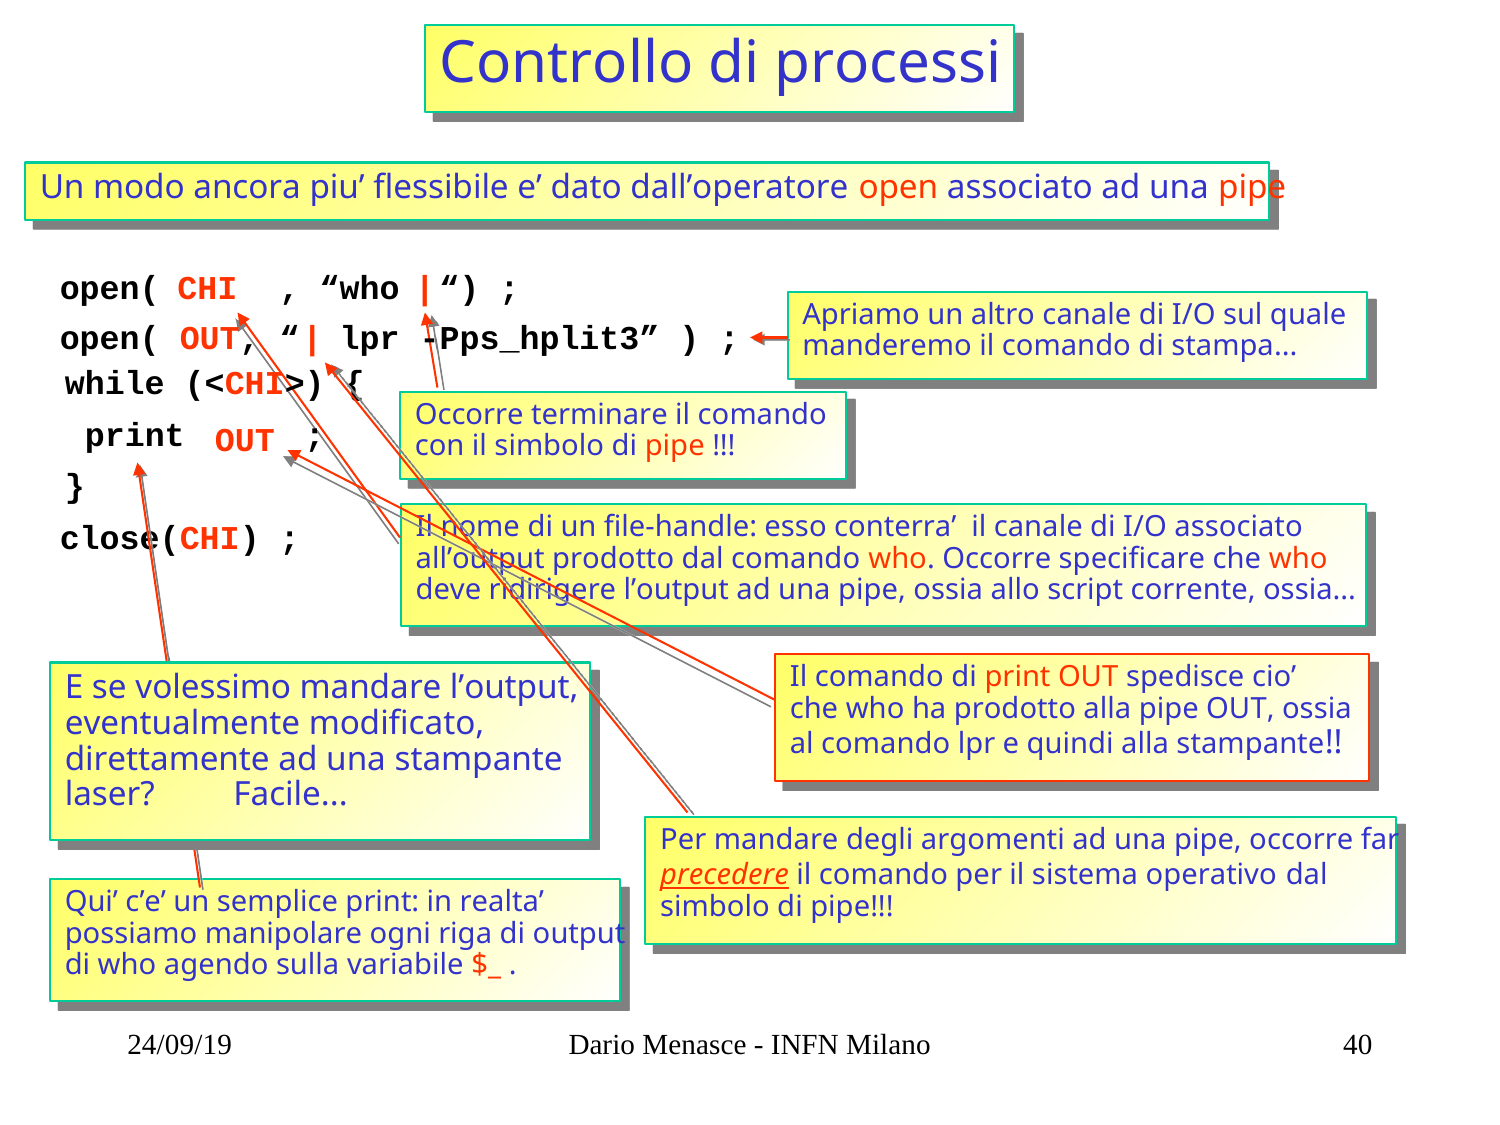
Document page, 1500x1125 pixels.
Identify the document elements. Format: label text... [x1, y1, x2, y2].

text_box OUT [200, 431, 291, 463]
text_box OUT [241, 431, 247, 447]
text_box CHI [162, 262, 253, 312]
text_box open( OUT, “ lpr -Pps_hplit3” ) ; [24, 312, 287, 368]
text_box open( , “who “) ; [253, 262, 399, 312]
text_box Qui’ c’e’ un semplice print: in realta’ possiamo manipolare ogni riga di output di who agendo sulla variabile $_ . [50, 879, 620, 1002]
text_box OUT [220, 433, 228, 447]
text_box Per mandare degli argomenti ad una pipe, occorre far precedere il comando per il sistema operativo dal simbolo di pipe!!! [645, 816, 1396, 944]
text_box while (<CHI>) { print ; } [296, 458, 381, 505]
text_box Il comando di print OUT spedisce cio’ che who ha prodotto alla pipe OUT, ossia al comando lpr e quindi alla stampante!! [775, 654, 1370, 782]
text_box Dario Menasce - INFN Milano [512, 1025, 988, 1101]
text_box Controllo di processi [425, 24, 1014, 113]
text_box close(CHI) ; [24, 512, 151, 568]
text_box 24/09/19 [112, 1025, 426, 1101]
text_box Il nome di un file-handle: esso conterra’ il canale di I/O associato all’output prodotto dal comando who. Occorre specificare che who deve ridirigere l’output ad una pipe, ossia allo script corrente, ossia... [446, 504, 1367, 627]
text_box Un modo ancora piu’ flessibile e’ dato dall’operatore open associato ad una pipe [24, 162, 1270, 220]
text_box close(CHI) ; [149, 512, 316, 568]
text_box | [399, 262, 451, 312]
text_box <number> [1074, 1025, 1388, 1101]
text_box open( , “who “) ; [451, 262, 537, 312]
text_box open( , “who “) ; [24, 262, 162, 312]
text_box Apriamo un altro canale di I/O sul quale manderemo il comando di stampa... [787, 291, 1367, 379]
text_box while (<CHI>) { print ; } [50, 368, 381, 526]
text_box | [287, 312, 338, 368]
text_box Il nome di un file-handle: esso conterra’ il canale di I/O associato all’output prodotto dal comando who. Occorre specificare che who deve ridirigere l’output ad una pipe, ossia allo script corrente, ossia... [400, 519, 535, 627]
text_box E se volessimo mandare l’output, eventualmente modificato, direttamente ad una stampante laser? Facile... [50, 662, 590, 841]
text_box while (<CHI>) { print ; } [341, 368, 381, 423]
text_box Occorre terminare il comando con il simbolo di pipe !!! [399, 391, 847, 479]
text_box open( OUT, “ lpr -Pps_hplit3” ) ; [338, 312, 758, 368]
